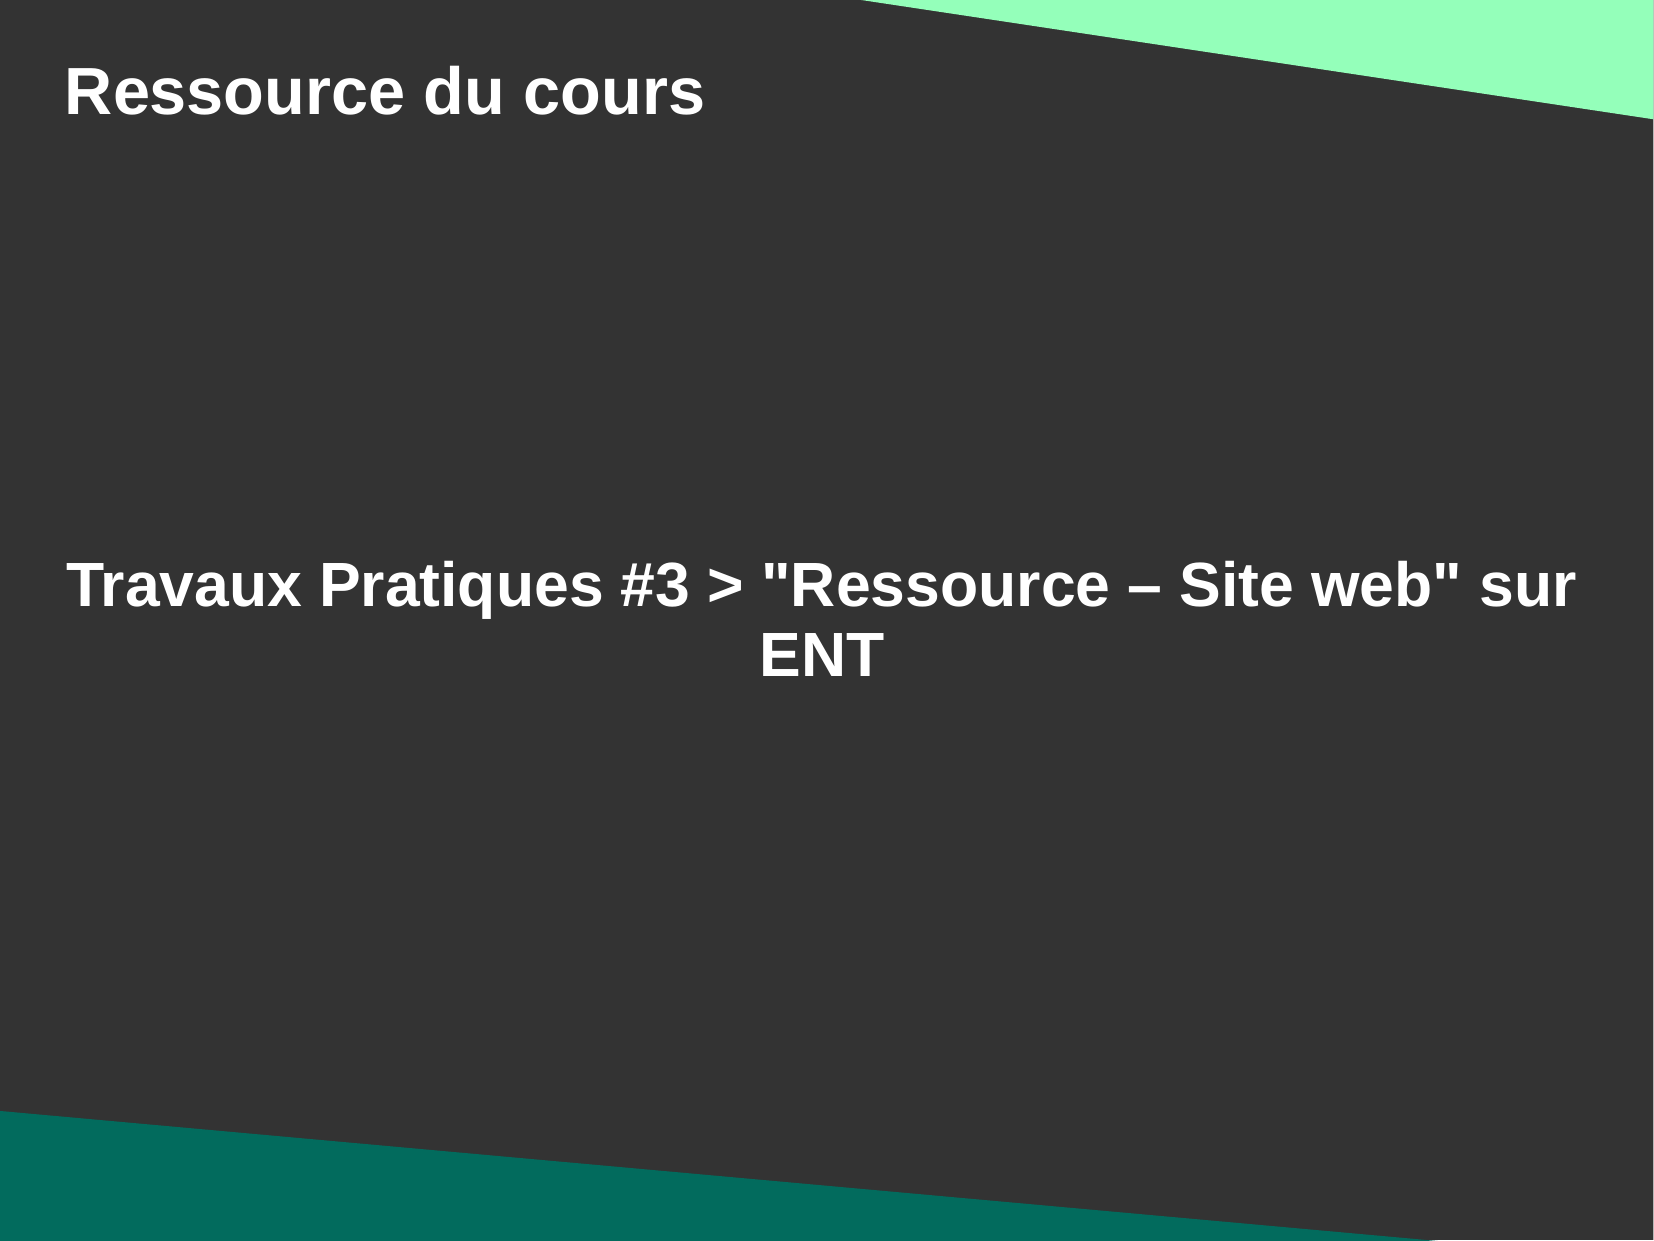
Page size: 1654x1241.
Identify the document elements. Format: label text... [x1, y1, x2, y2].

text_box [861, 0, 1654, 120]
title Travaux Pratiques #3 > "Ressource – Site web" sur ENT [22, 550, 1622, 690]
title Ressource du cours [64, 54, 1553, 157]
